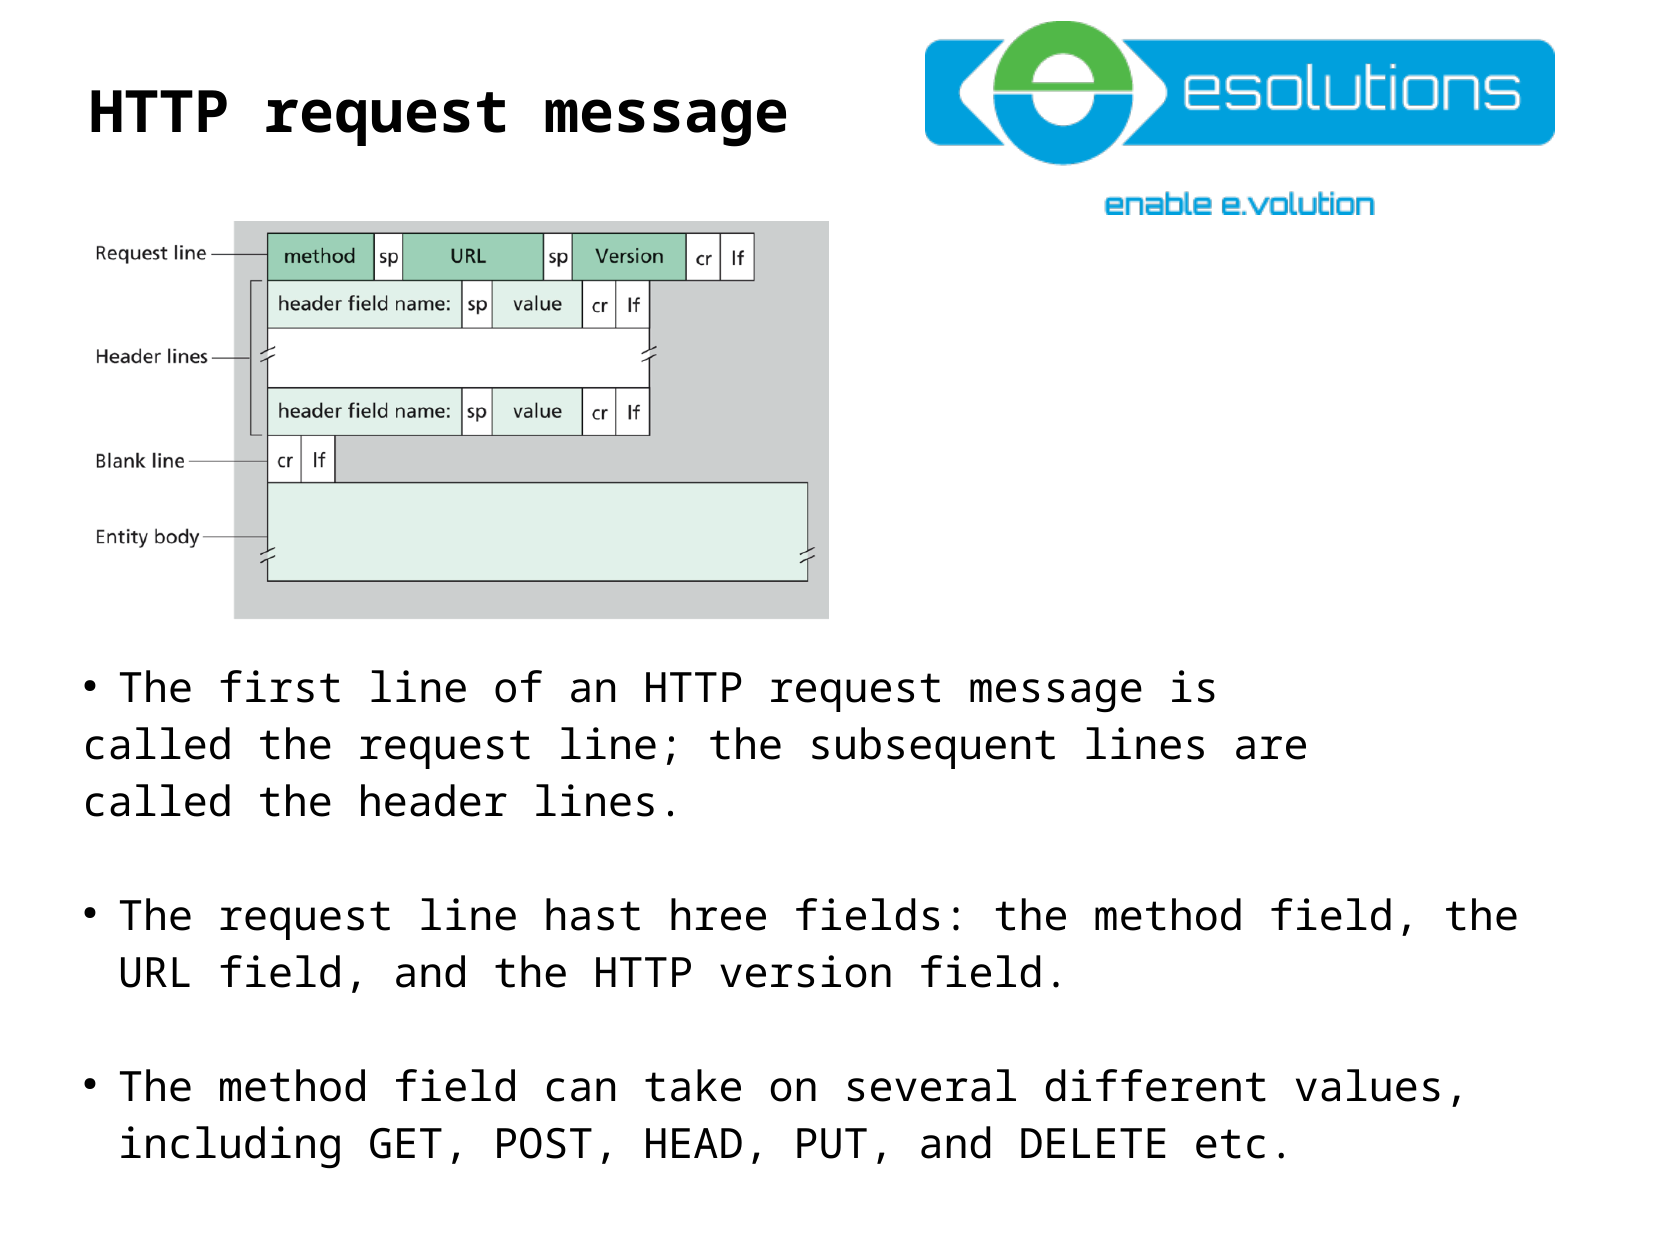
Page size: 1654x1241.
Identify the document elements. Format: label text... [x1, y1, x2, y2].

picture [1185, 75, 1220, 110]
picture [1307, 64, 1319, 110]
picture [1267, 75, 1302, 110]
picture [82, 221, 829, 633]
picture [1130, 201, 1139, 215]
picture [1485, 75, 1521, 110]
picture [1110, 201, 1120, 205]
picture [1444, 75, 1479, 110]
picture [1226, 201, 1236, 205]
picture [1366, 64, 1385, 110]
picture [1340, 201, 1351, 211]
picture [925, 21, 1555, 215]
text_box HTTP request message [75, 63, 916, 151]
picture [1403, 75, 1438, 110]
picture [1197, 201, 1208, 205]
picture [1390, 75, 1396, 110]
picture [1325, 75, 1361, 110]
picture [1169, 201, 1179, 211]
picture [1226, 75, 1261, 110]
subtitle The first line of an HTTP request message is called the request line; the subsequent lines are called the header lines. The request line hast hree fields: the method field, the URL field, and the HTTP version field. The method field can take on several different values, including GET, POST, HEAD, PUT, and DELETE etc. [82, 221, 1571, 1095]
picture [1360, 201, 1370, 215]
